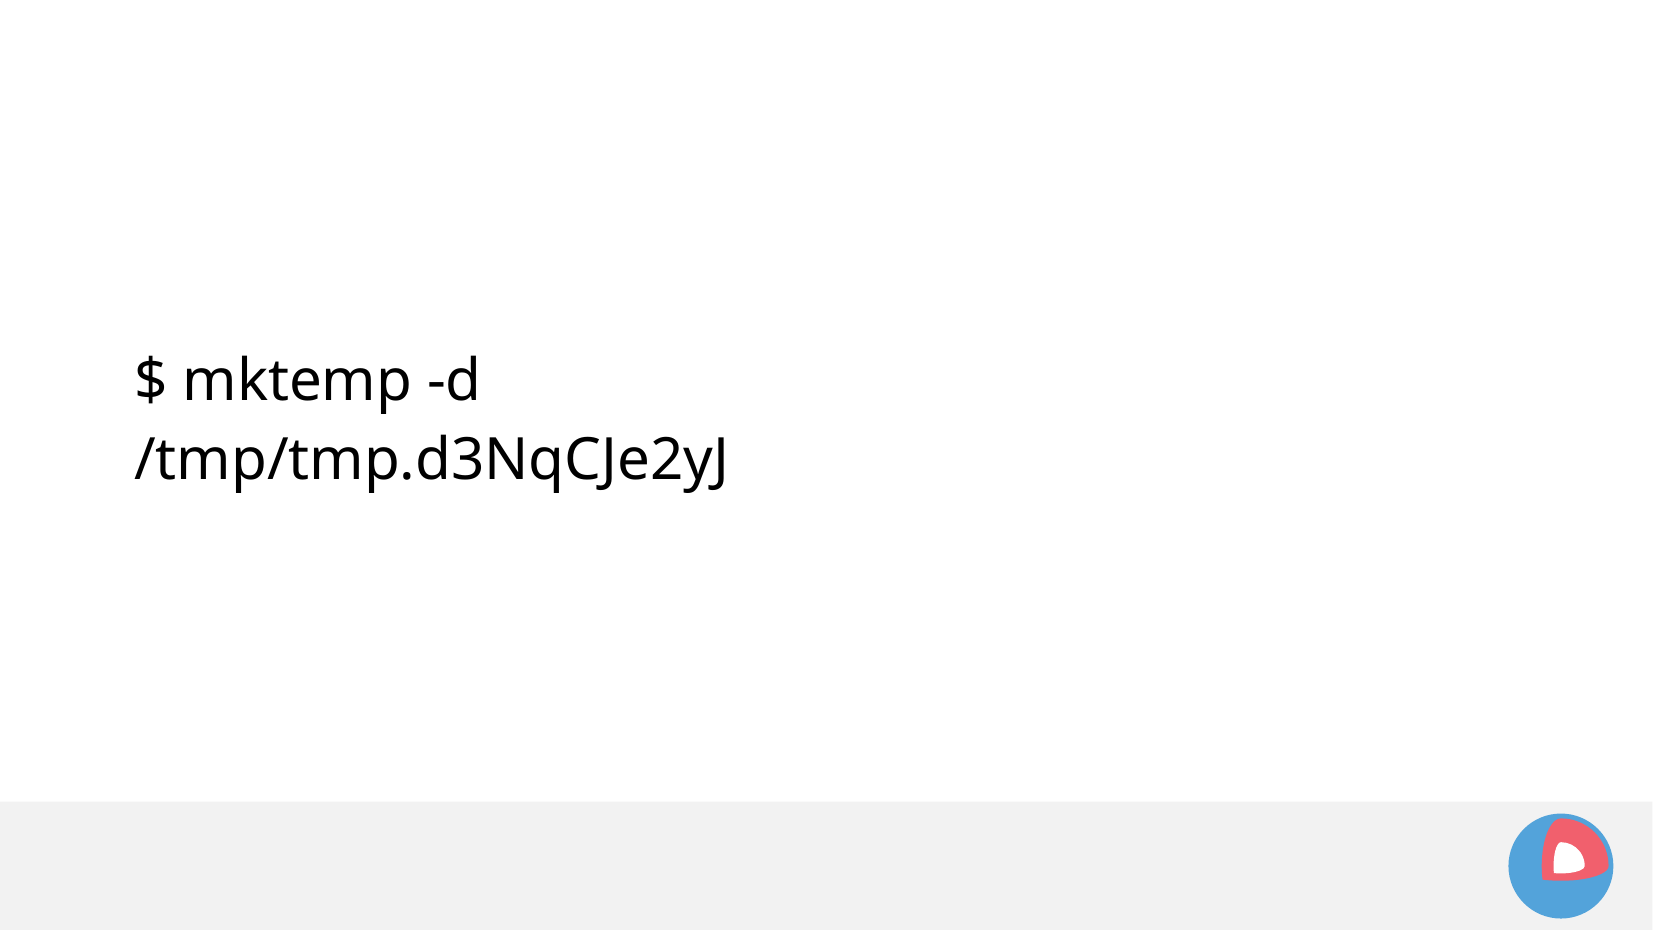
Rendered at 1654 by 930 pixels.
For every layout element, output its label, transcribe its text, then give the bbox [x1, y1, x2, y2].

text_box $ mktemp -d /tmp/tmp.d3NqCJe2yJ [119, 330, 844, 598]
